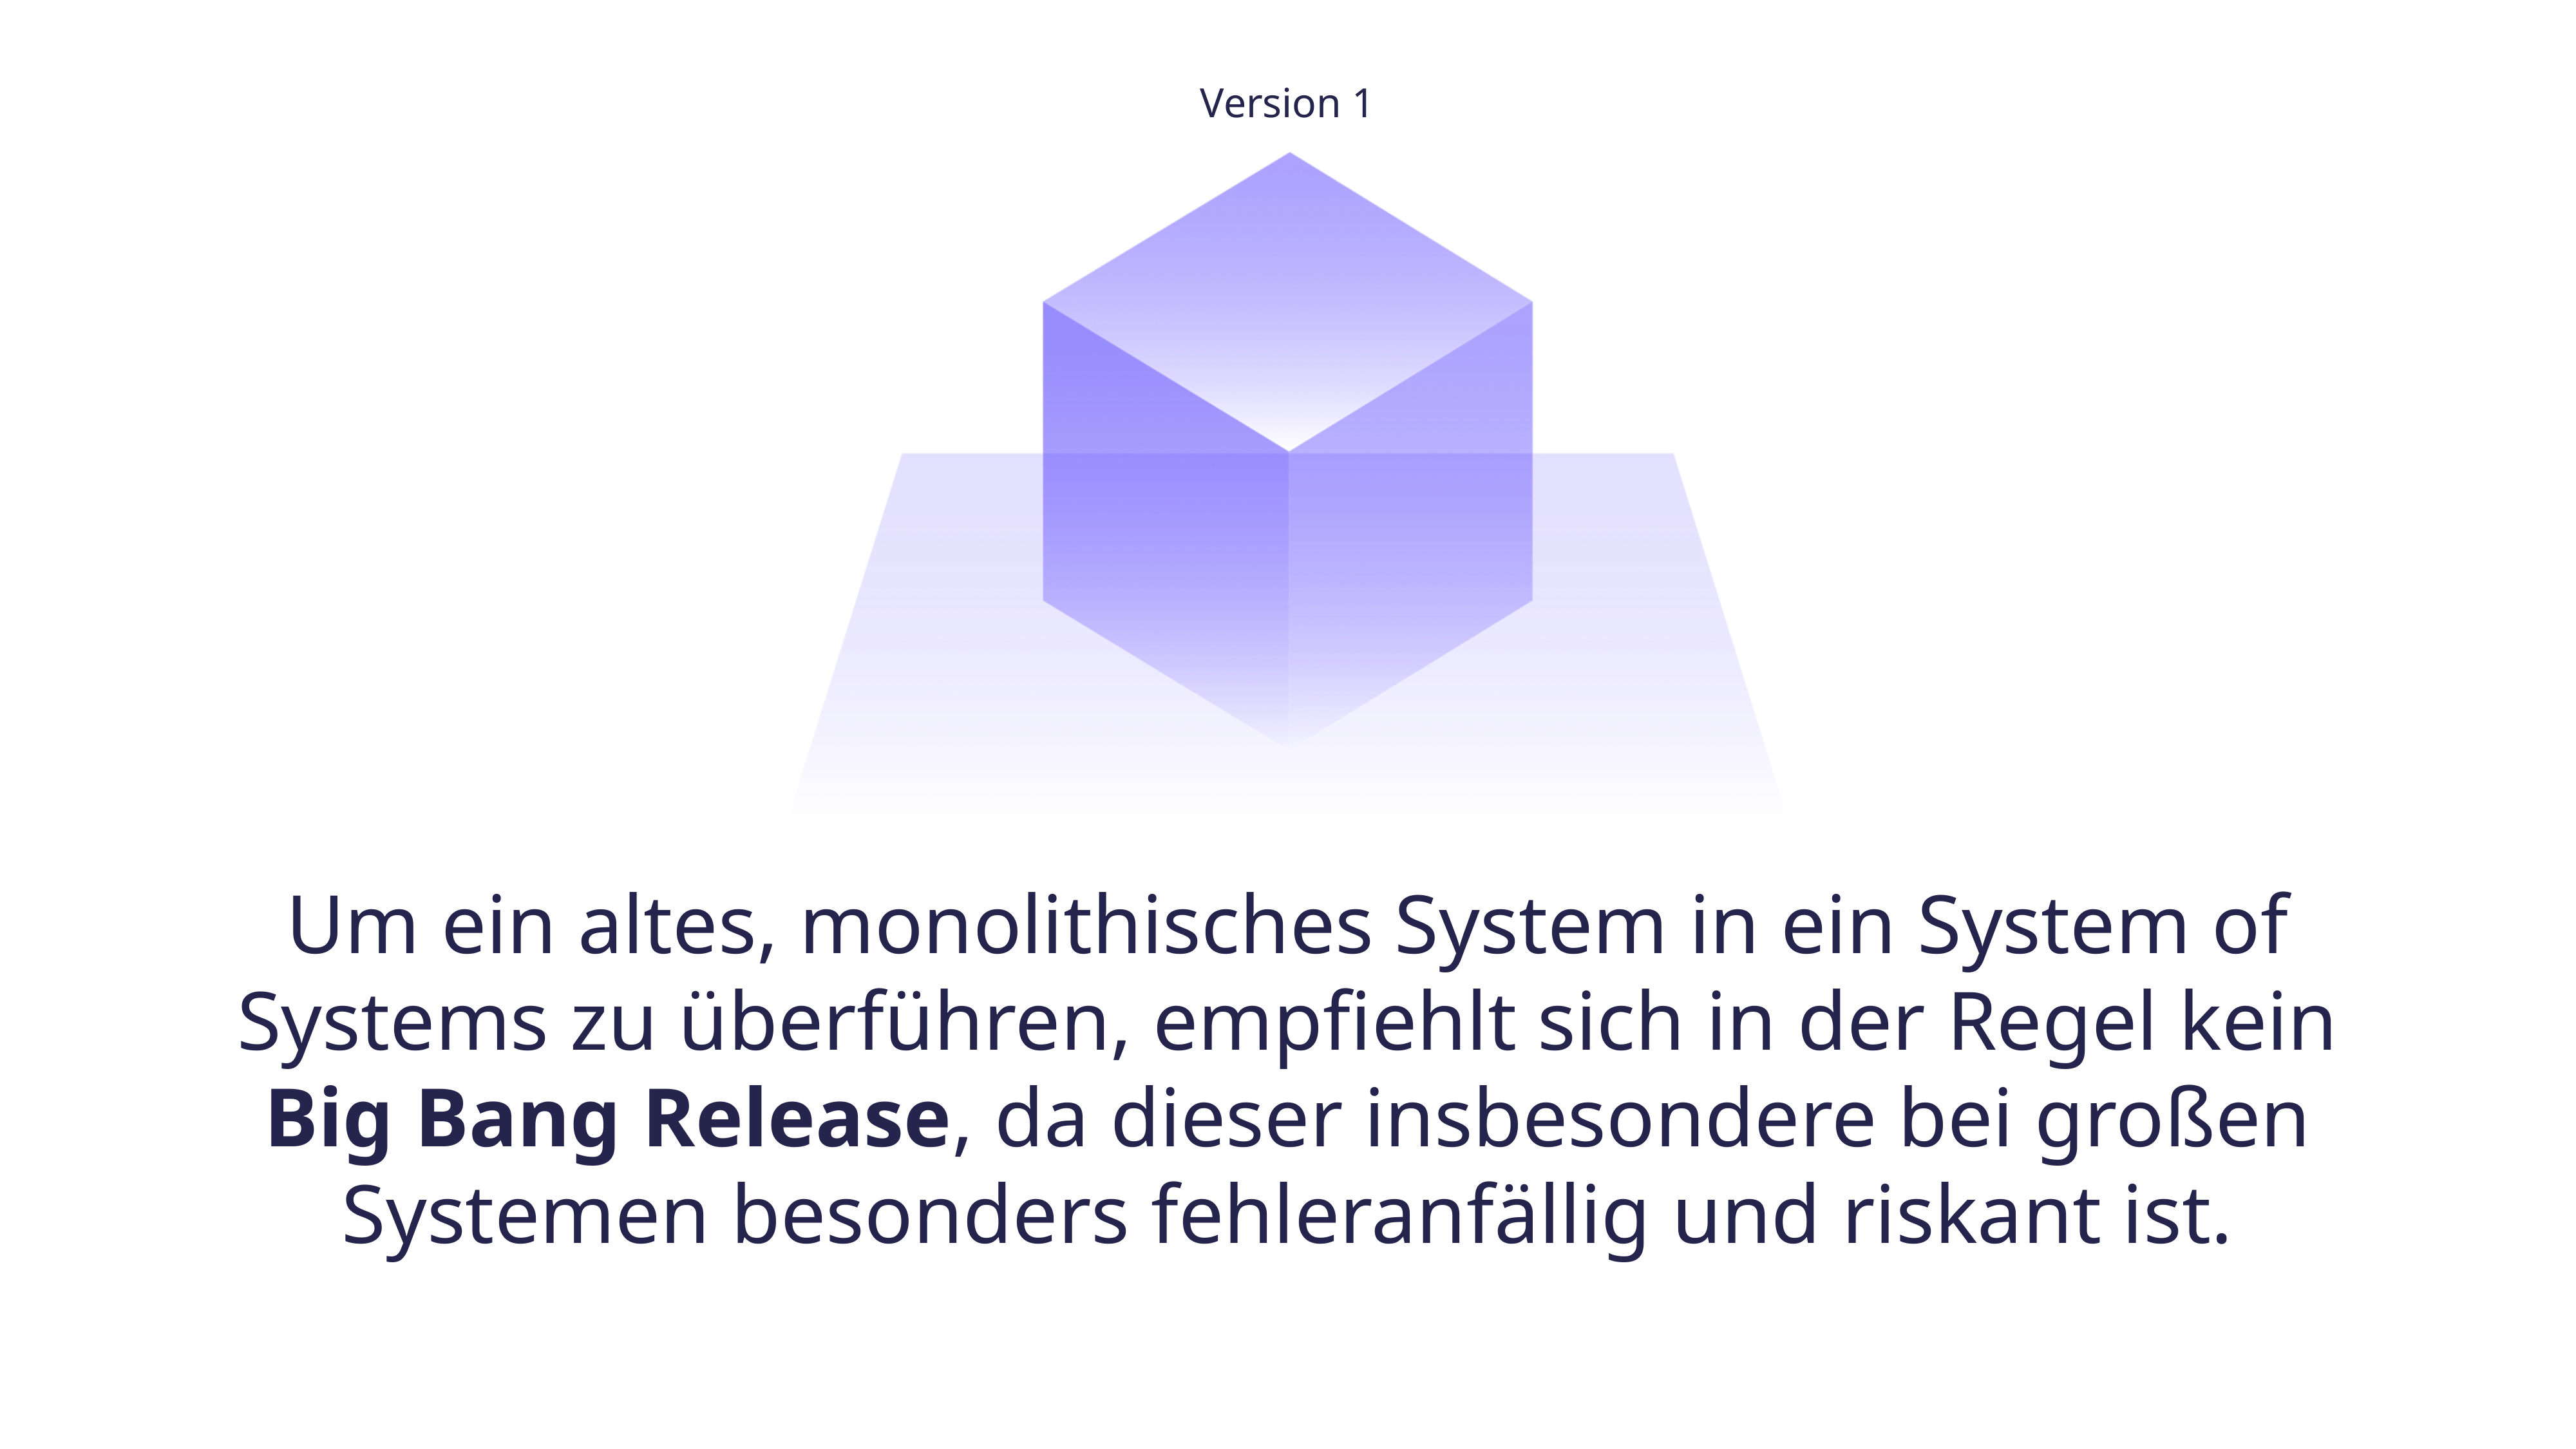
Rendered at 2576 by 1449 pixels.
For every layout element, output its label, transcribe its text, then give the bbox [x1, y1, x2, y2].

picture [787, 152, 1789, 822]
text_box Version 1 [1195, 71, 1381, 131]
list Um ein altes, monolithisches System in ein System of Systems zu überführen, empfiehlt sich in der Regel kein Big Bang Release, da dieser insbesondere bei großen Systemen besonders fehleranfällig und riskant ist. [189, 781, 2387, 1350]
